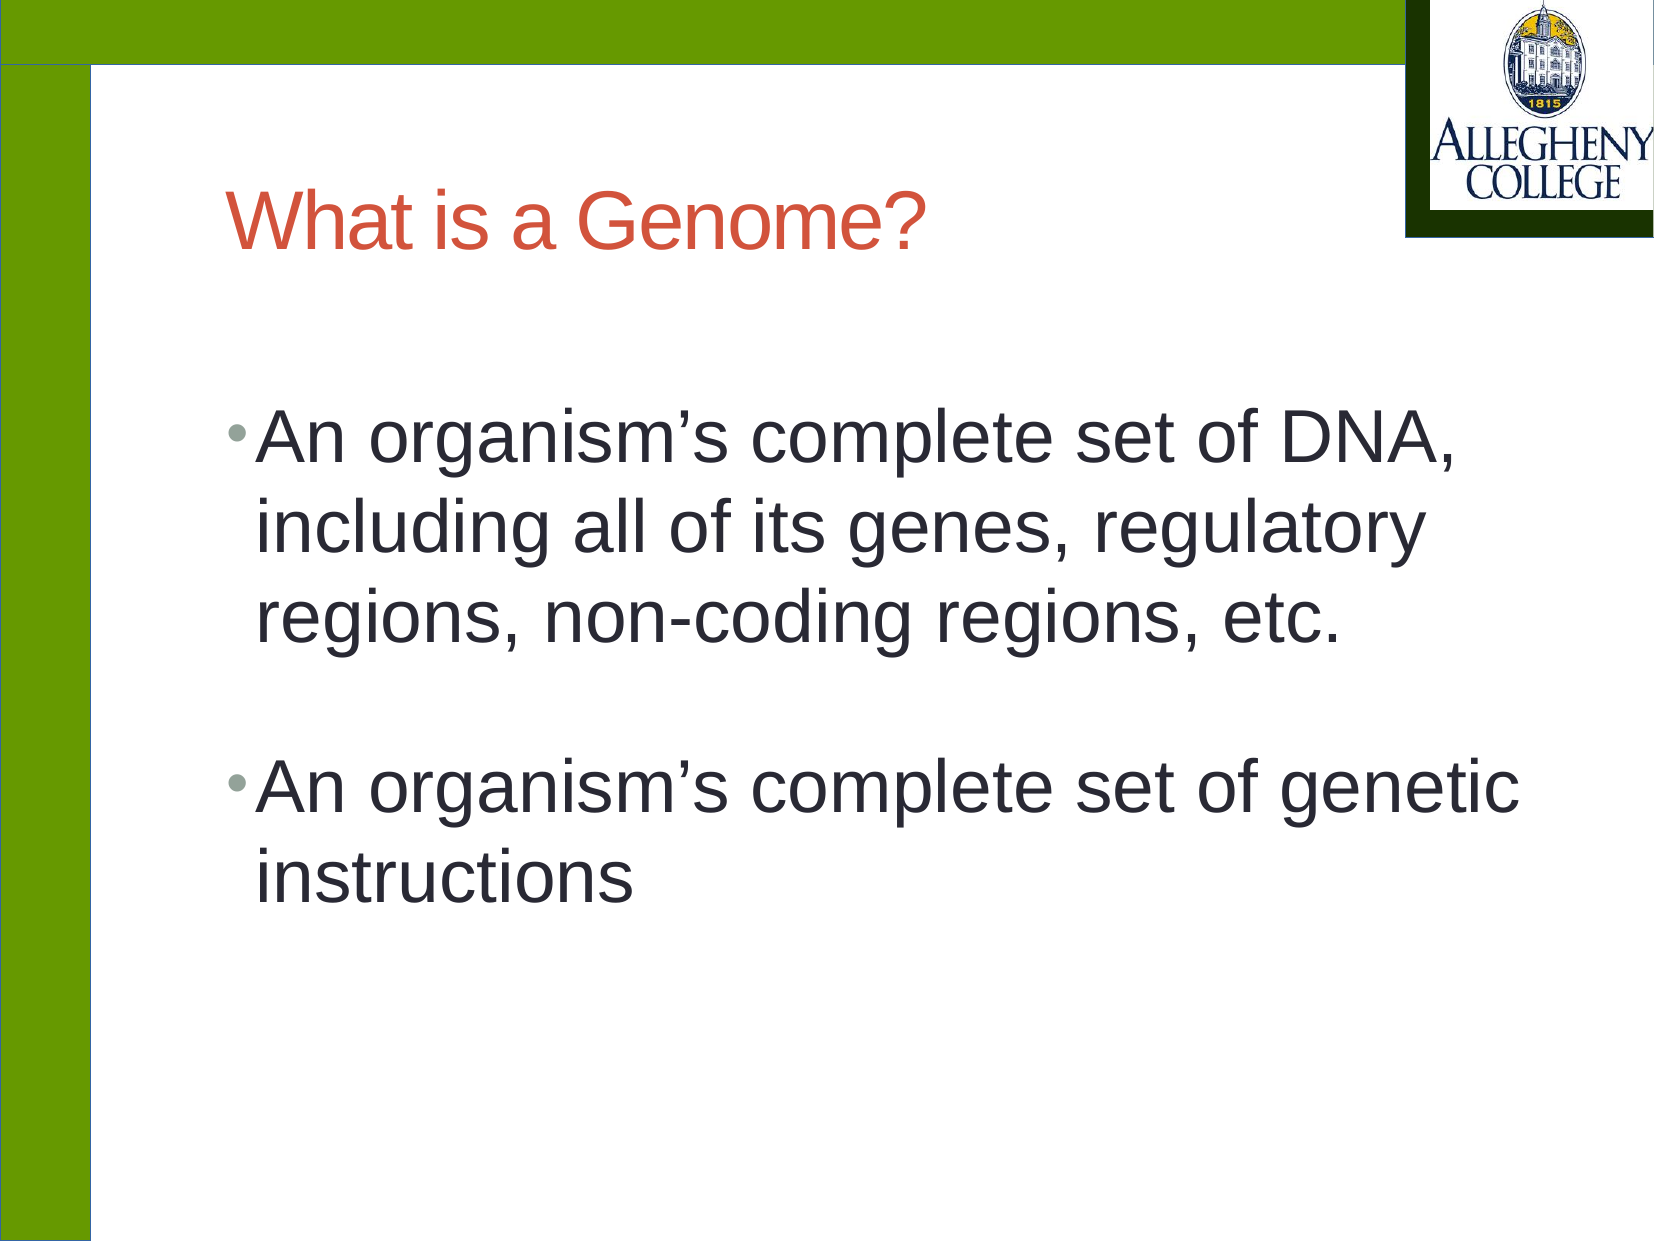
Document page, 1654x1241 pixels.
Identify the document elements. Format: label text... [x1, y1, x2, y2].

text_box [1561, 210, 1654, 238]
title What is a Genome? [210, 134, 1561, 298]
picture [1430, 0, 1654, 210]
text_box [0, 0, 1430, 1241]
list An organism’s complete set of DNA, including all of its genes, regulatory regions, non-coding regions, etc. An organism’s complete set of genetic instructions [210, 309, 1561, 1110]
